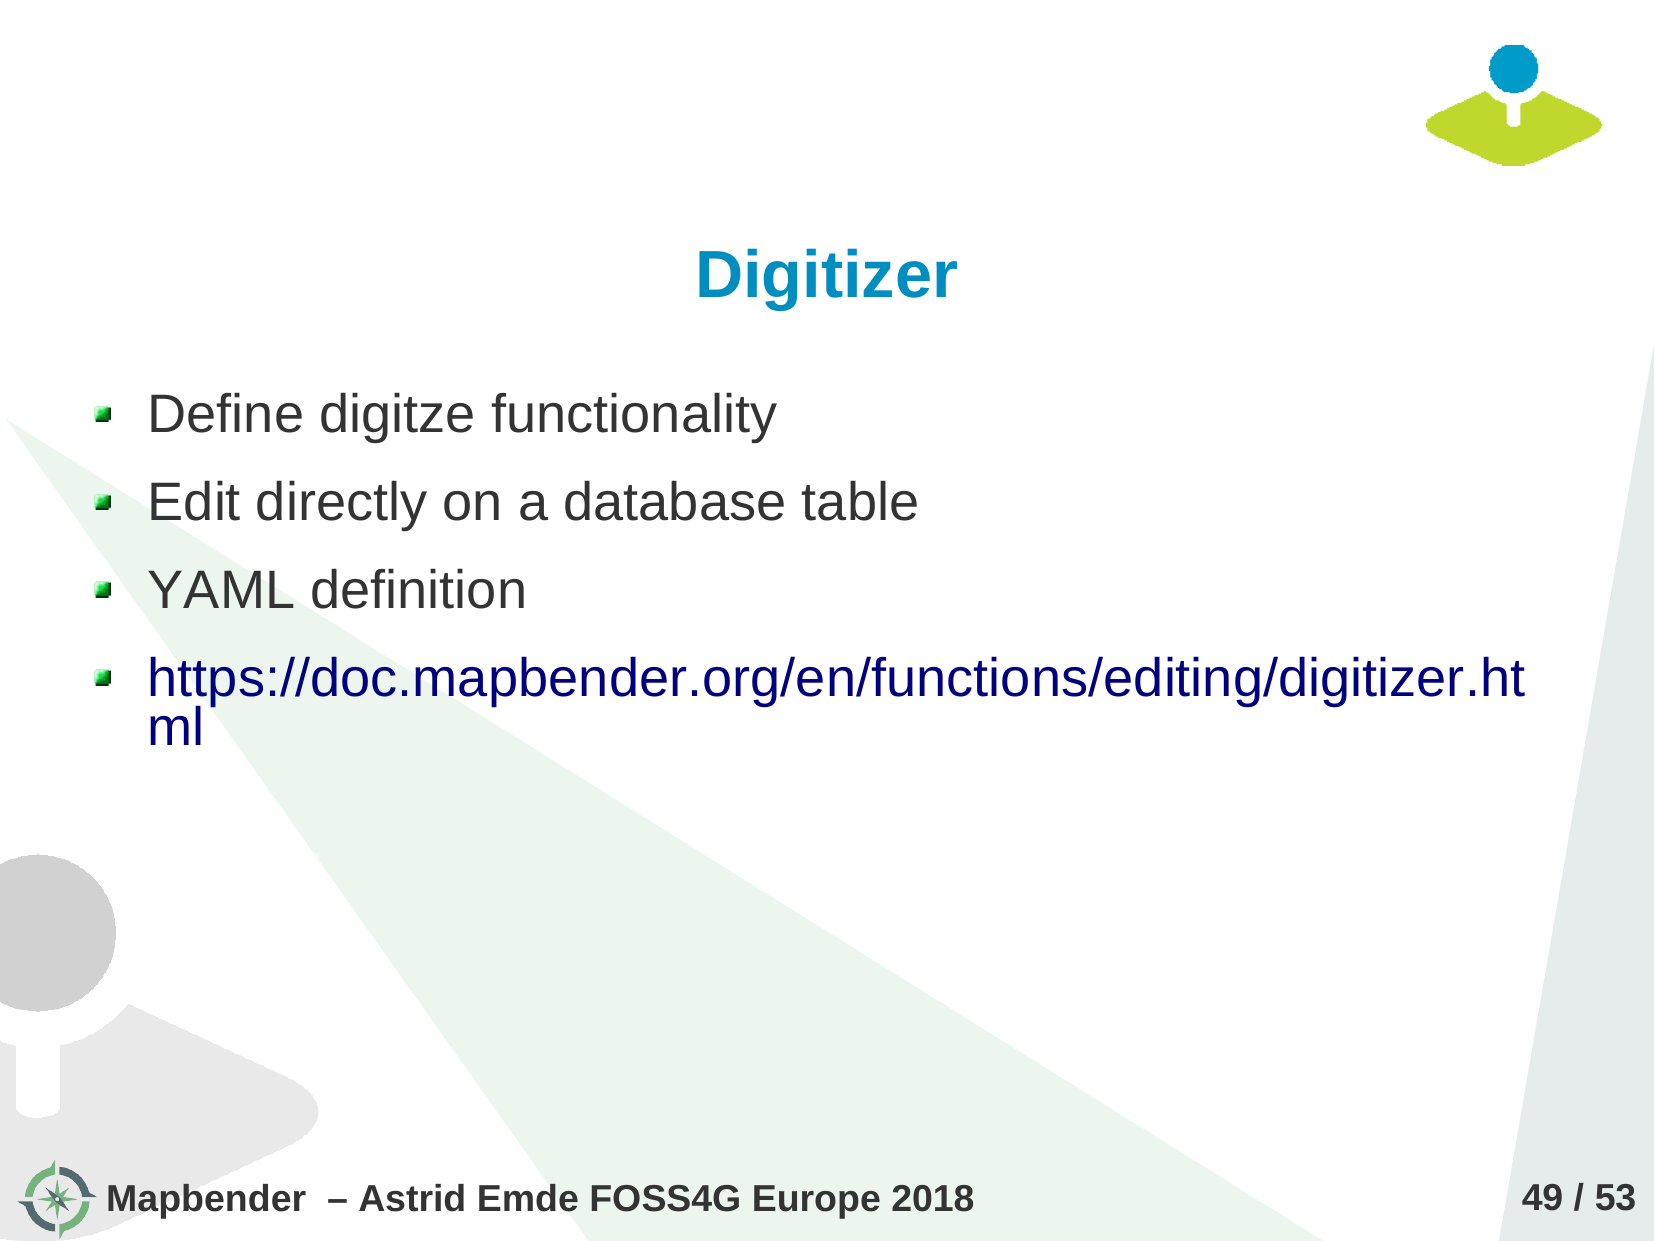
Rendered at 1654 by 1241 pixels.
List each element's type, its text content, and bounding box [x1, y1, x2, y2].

title Digitizer [82, 208, 1571, 342]
picture [1426, 45, 1604, 166]
picture [16, 1158, 98, 1240]
list Define digitze functionality Edit directly on a database table YAML definition https://doc.mapbender.org/en/functions/editing/digitizer.html [76, 383, 1565, 1188]
